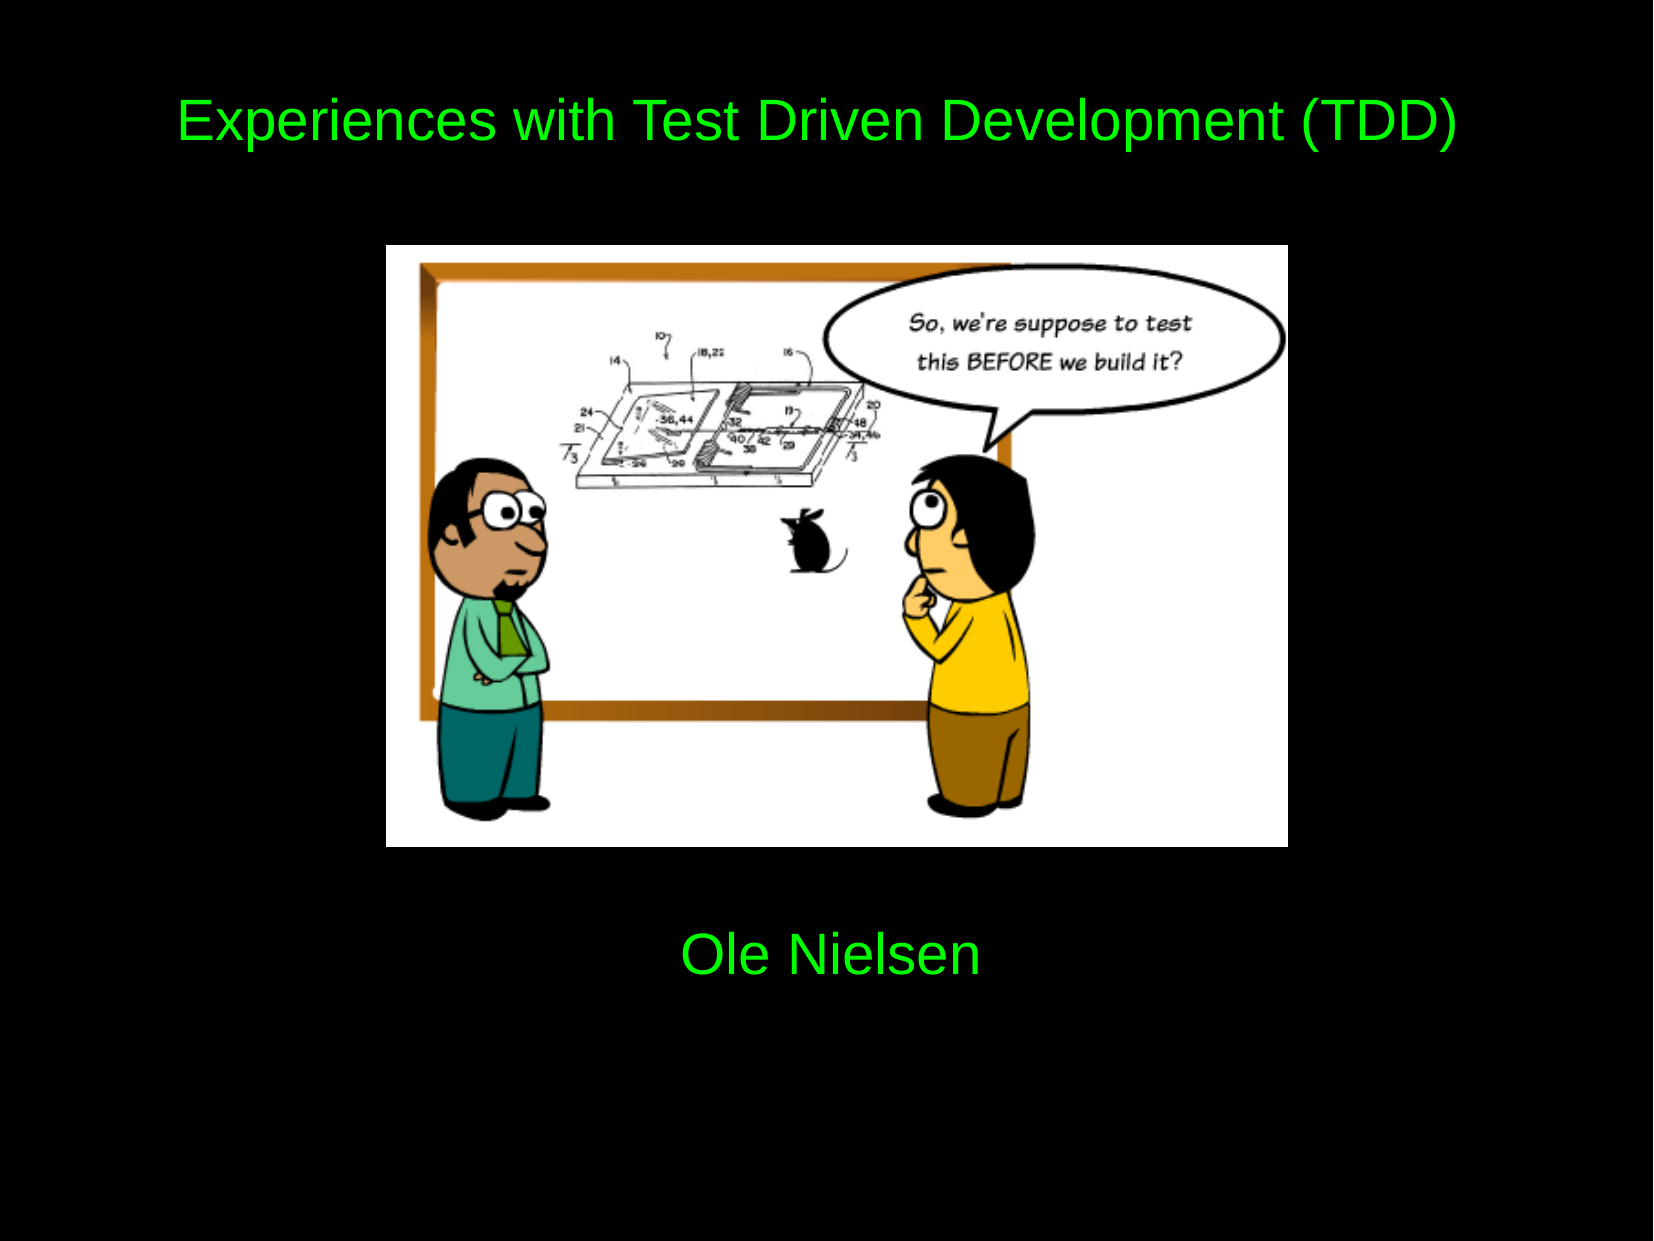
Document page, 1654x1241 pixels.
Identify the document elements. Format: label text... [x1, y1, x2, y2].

picture [386, 245, 1288, 847]
title Experiences with Test Driven Development (TDD) [82, 49, 1571, 257]
title Ole Nielsen [87, 841, 1576, 1069]
